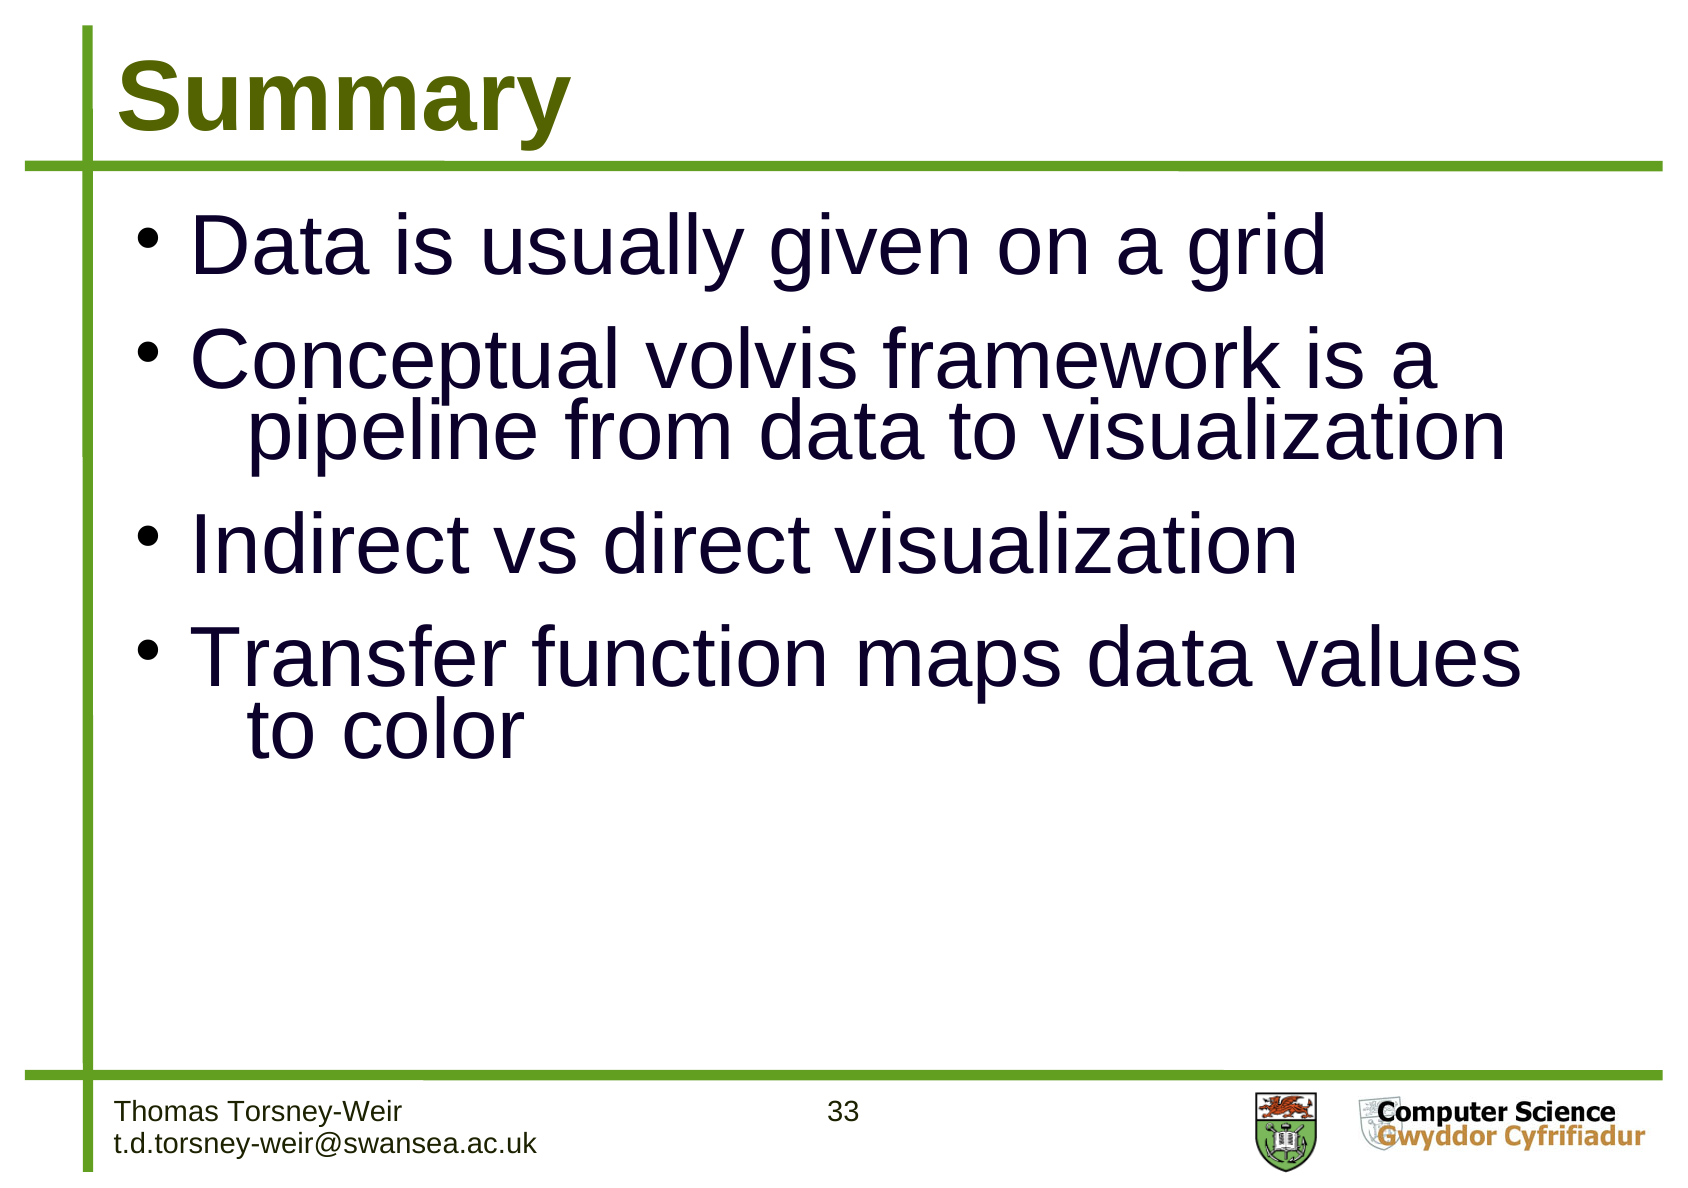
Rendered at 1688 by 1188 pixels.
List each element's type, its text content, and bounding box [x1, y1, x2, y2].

picture [1240, 1092, 1654, 1173]
title Summary [101, 29, 1665, 166]
list Data is usually given on a grid Conceptual volvis framework is a pipeline from data to visualization Indirect vs direct visualization Transfer function maps data values to color [117, 209, 1624, 994]
